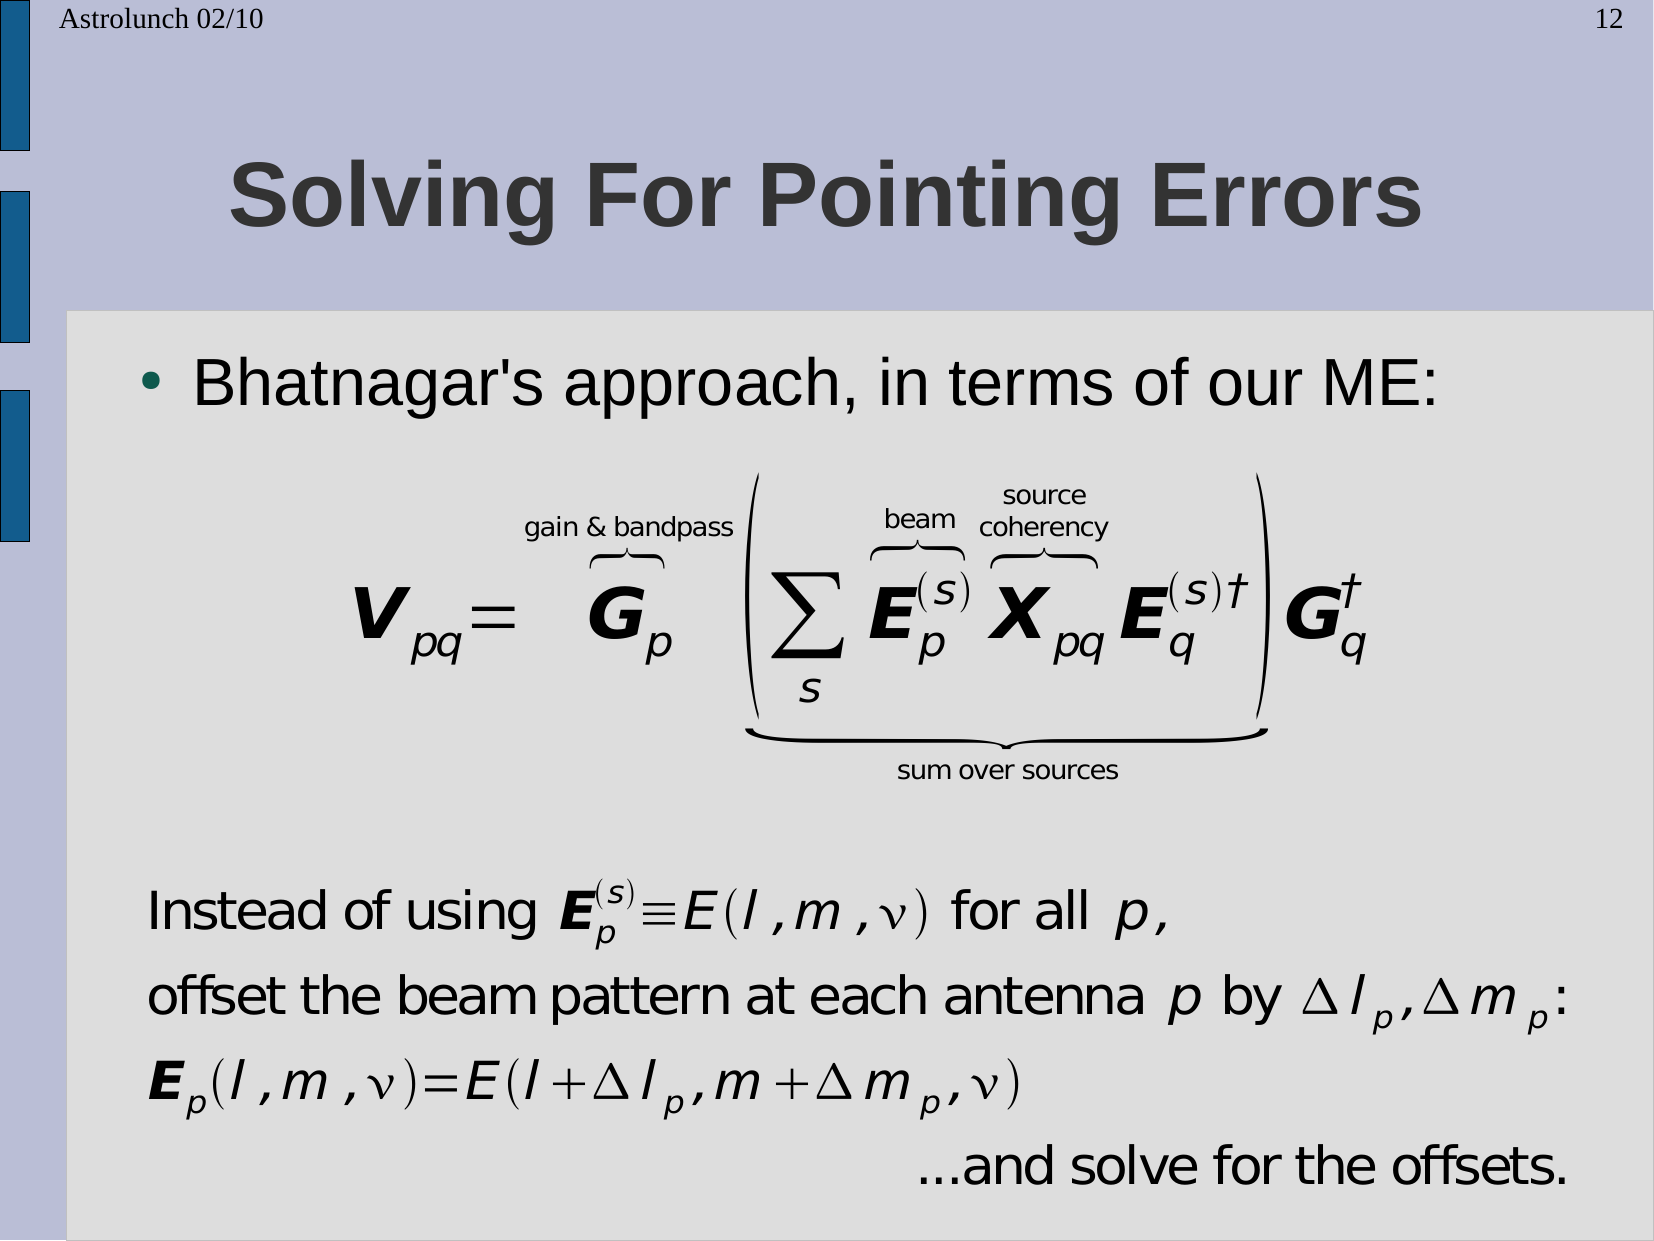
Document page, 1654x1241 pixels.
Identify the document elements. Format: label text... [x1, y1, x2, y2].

list Bhatnagar's approach, in terms of our ME: [121, 344, 1534, 1127]
title Solving For Pointing Errors [121, 91, 1534, 299]
chart [139, 468, 1576, 1201]
